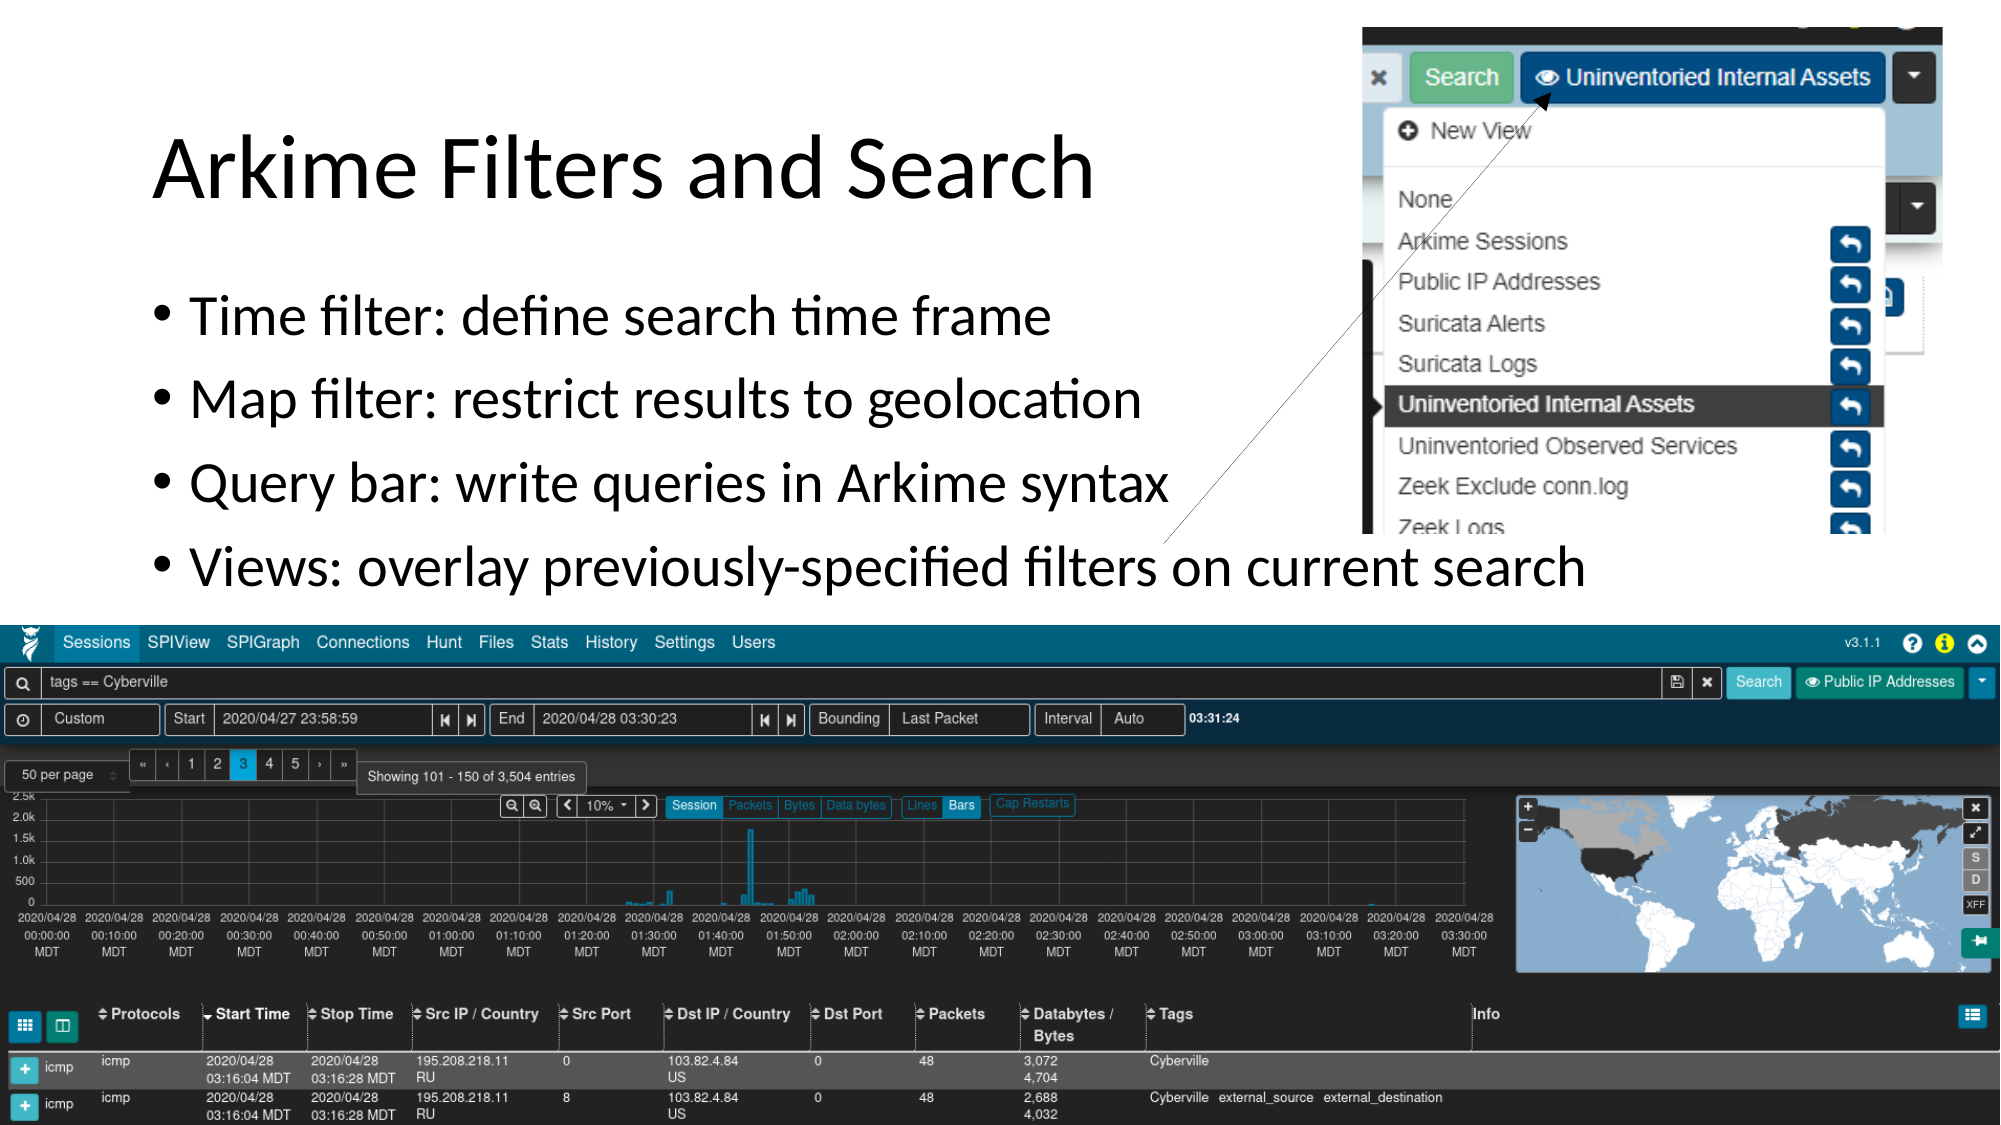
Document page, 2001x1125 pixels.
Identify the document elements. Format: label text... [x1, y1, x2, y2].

picture [587, 636, 596, 647]
picture [403, 639, 409, 647]
picture [23, 628, 38, 636]
list Time filter: define search time frame Map filter: restrict results to geolocation Query bar: write queries in Arkime syntax Views: overlay previously-specified filters on current search [137, 277, 1838, 625]
picture [161, 636, 172, 647]
picture [749, 639, 760, 647]
picture [481, 636, 491, 647]
picture [380, 639, 385, 647]
picture [494, 636, 505, 647]
picture [442, 639, 455, 648]
picture [318, 636, 325, 645]
picture [282, 639, 289, 650]
picture [289, 636, 298, 647]
picture [656, 636, 664, 641]
picture [663, 639, 673, 646]
picture [115, 639, 129, 647]
title Arkime Filters and Search [137, 59, 1863, 278]
picture [1936, 634, 1954, 653]
picture [620, 639, 628, 647]
picture [740, 636, 751, 647]
picture [548, 639, 554, 647]
picture [428, 636, 441, 647]
picture [273, 639, 279, 647]
picture [699, 639, 714, 651]
picture [359, 639, 368, 646]
picture [0, 664, 2000, 1125]
picture [331, 639, 345, 647]
picture [196, 639, 209, 647]
picture [599, 636, 608, 647]
picture [349, 639, 359, 647]
picture [240, 636, 262, 647]
picture [394, 639, 400, 647]
picture [1362, 27, 1943, 534]
picture [1968, 635, 1987, 654]
picture [96, 636, 105, 647]
picture [686, 636, 695, 647]
picture [183, 636, 187, 647]
picture [23, 638, 37, 660]
picture [532, 636, 540, 642]
picture [228, 636, 236, 642]
picture [373, 636, 377, 647]
picture [763, 639, 774, 647]
picture [1903, 634, 1922, 653]
